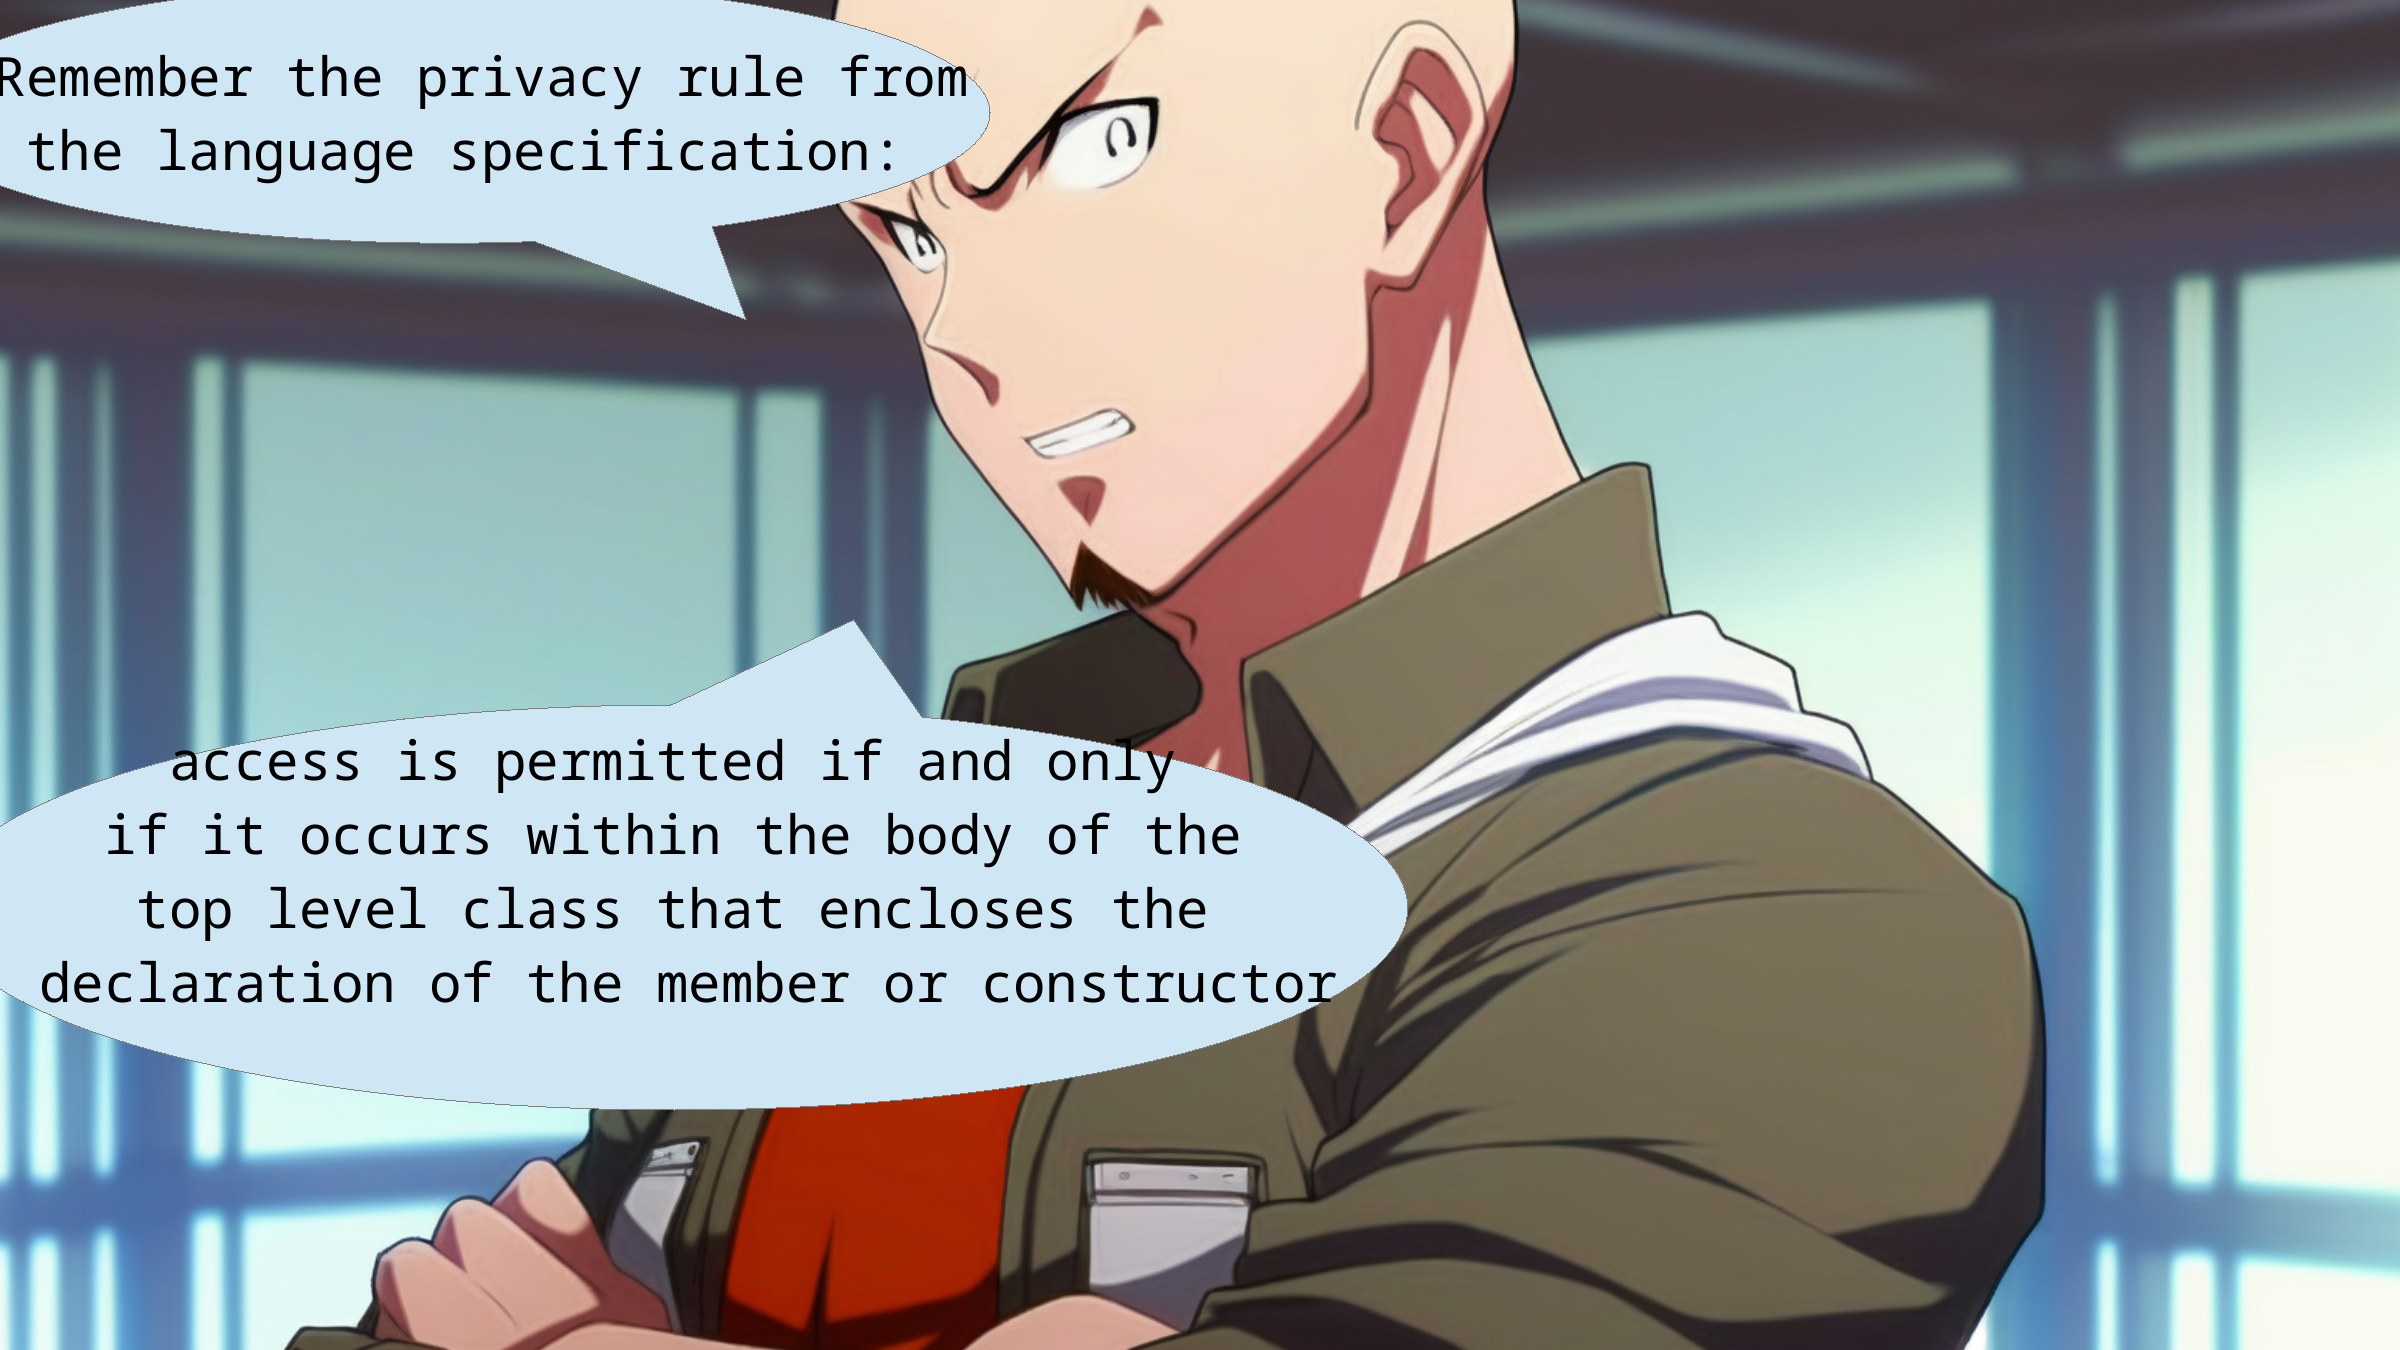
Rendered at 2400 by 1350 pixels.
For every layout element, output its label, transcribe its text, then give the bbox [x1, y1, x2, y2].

picture [0, 0, 166, 39]
text_box Remember the privacy rule from the language specification: [0, 0, 991, 320]
text_box access is permitted if and only if it occurs within the body of the top level class that encloses the declaration of the member or constructor [0, 619, 1408, 1111]
picture [0, 0, 2400, 1350]
